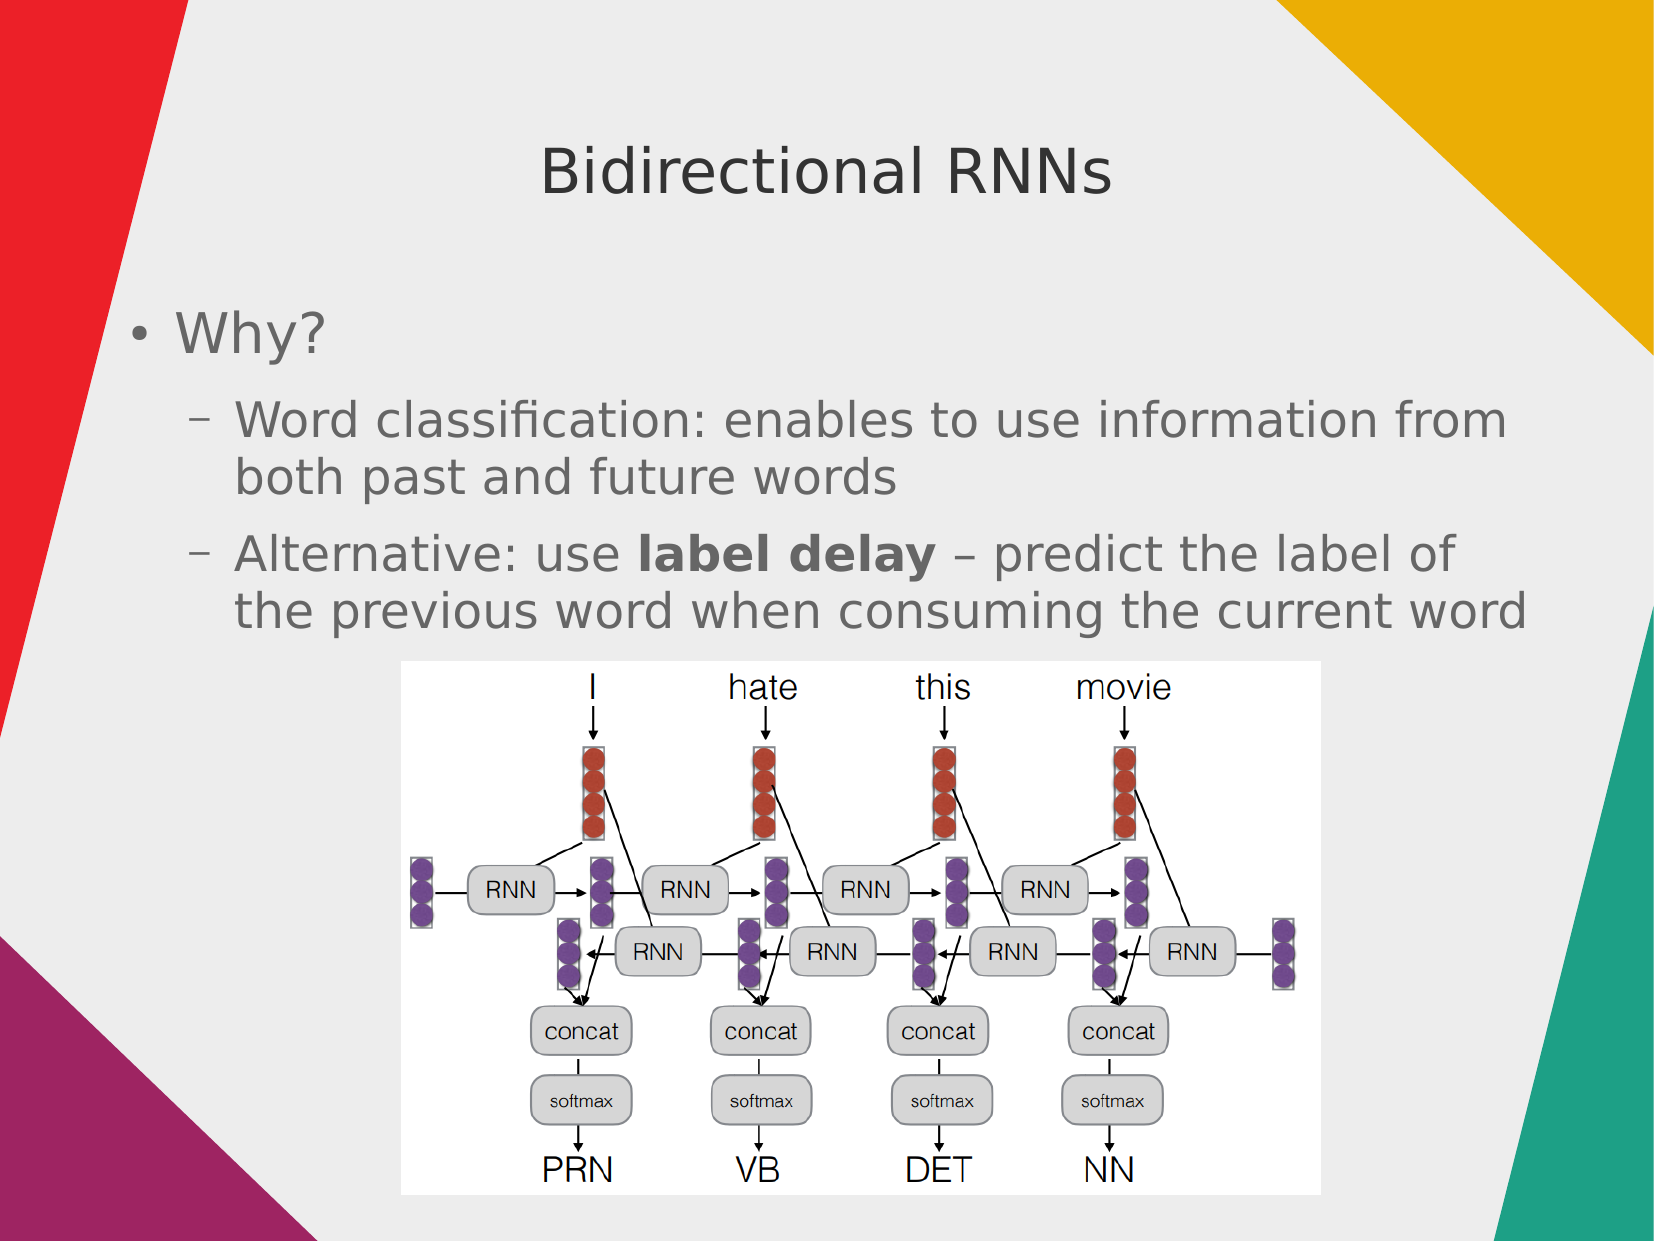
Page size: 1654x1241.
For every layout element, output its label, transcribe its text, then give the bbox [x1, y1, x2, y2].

picture [401, 661, 1321, 1195]
list Why? Word classification: enables to use information from both past and future words Alternative: use label delay – predict the label of the previous word when consuming the current word [114, 302, 1539, 651]
title Bidirectional RNNs [114, 73, 1539, 271]
